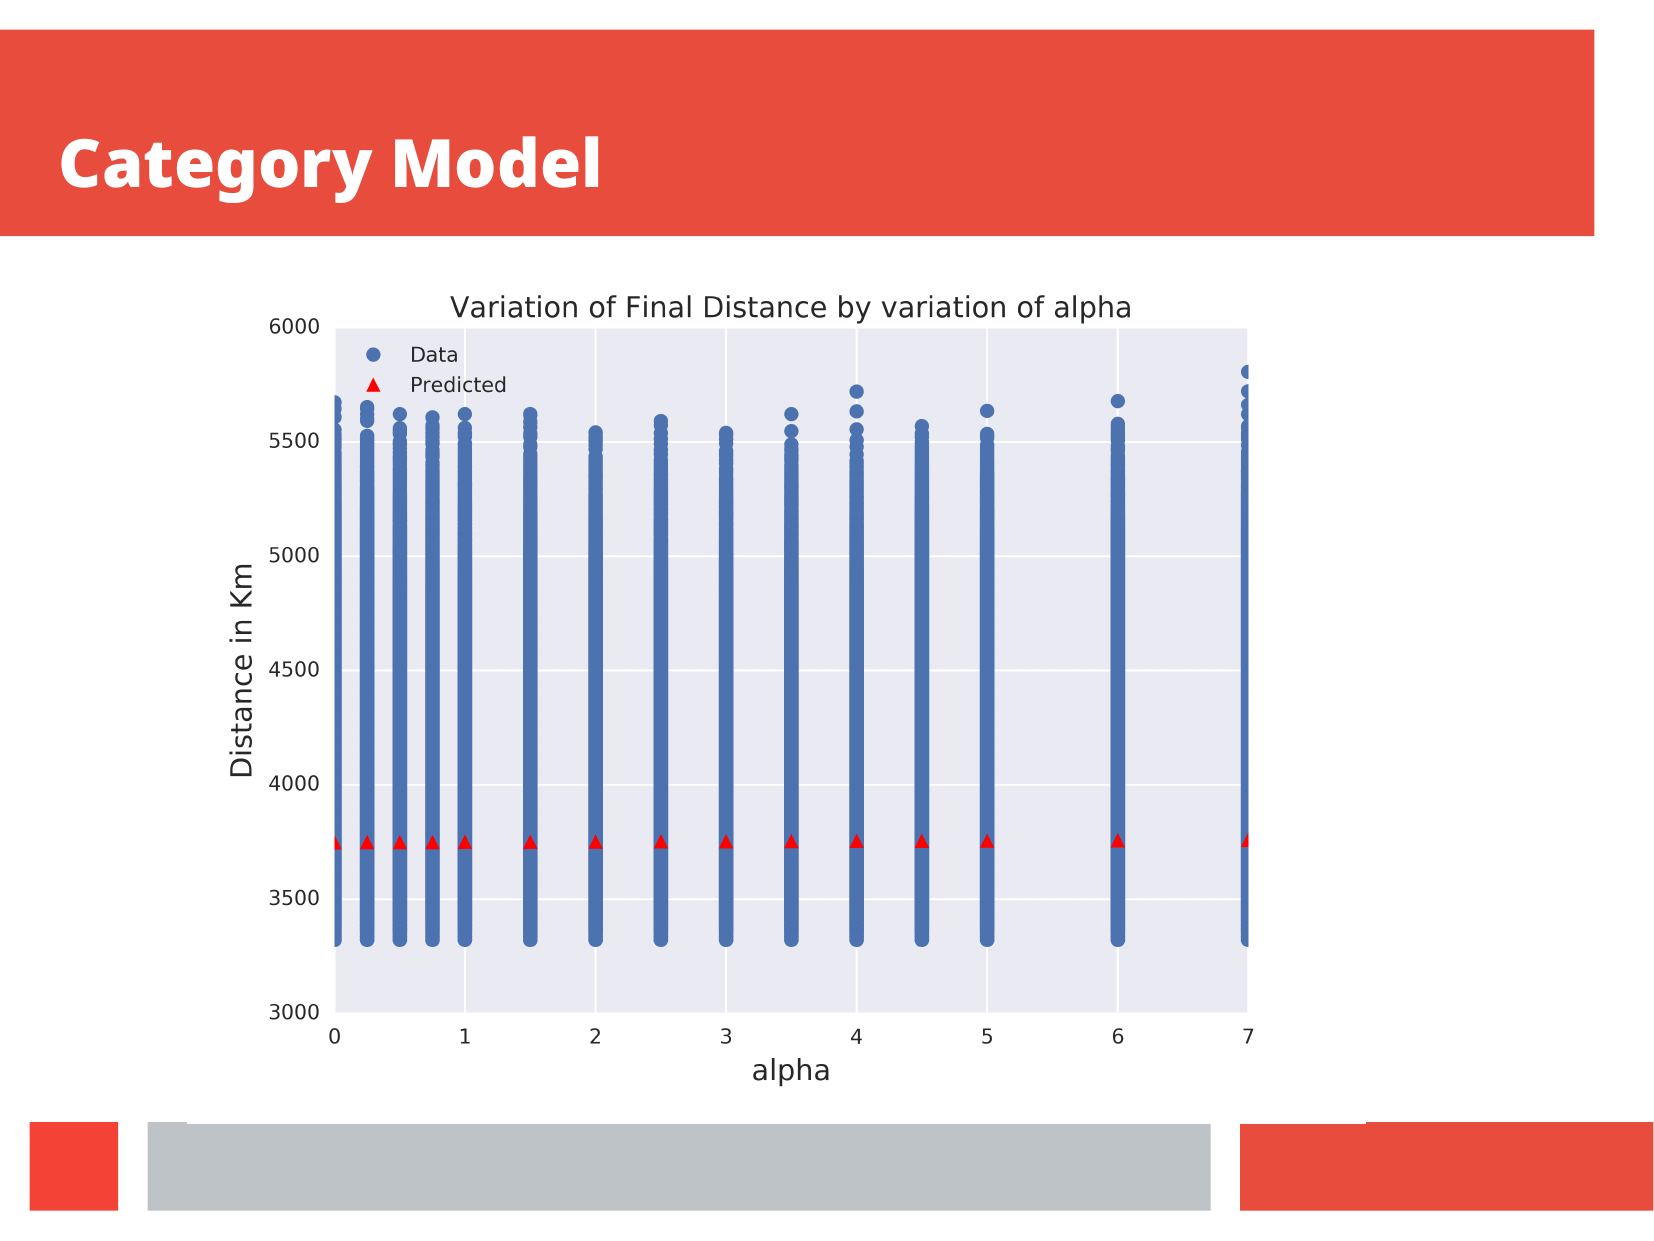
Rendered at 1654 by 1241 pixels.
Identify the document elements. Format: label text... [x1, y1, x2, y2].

title Category Model [59, 59, 1595, 207]
picture [187, 239, 1366, 1124]
